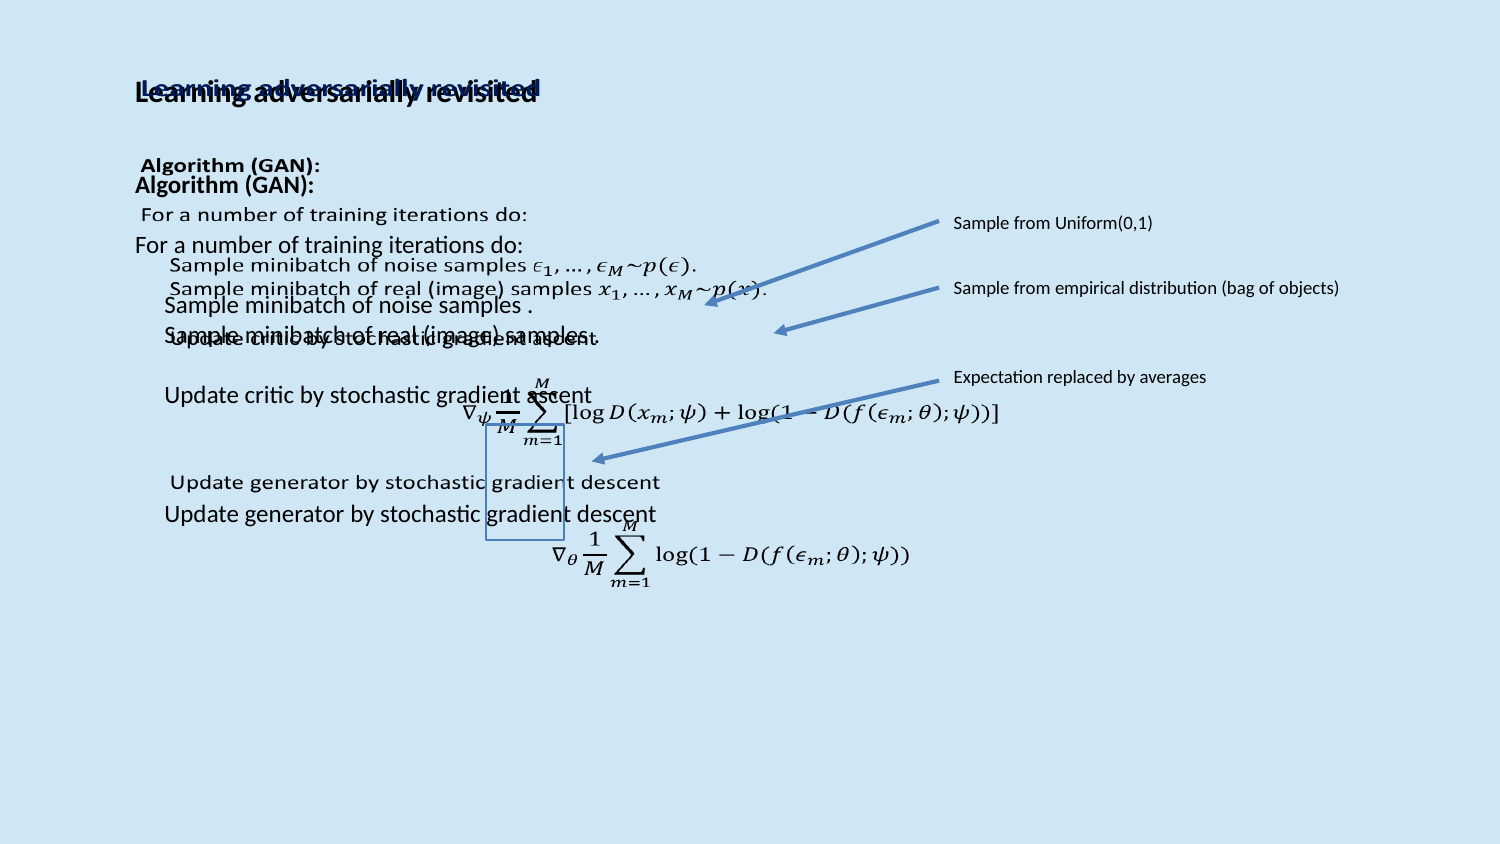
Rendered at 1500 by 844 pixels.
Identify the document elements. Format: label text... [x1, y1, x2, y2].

text_box Sample from empirical distribution (bag of objects) [938, 268, 1369, 307]
text_box [120, 64, 1364, 712]
text_box Sample from Uniform(0,1) [938, 203, 1369, 241]
text_box Expectation replaced by averages [938, 356, 1369, 395]
